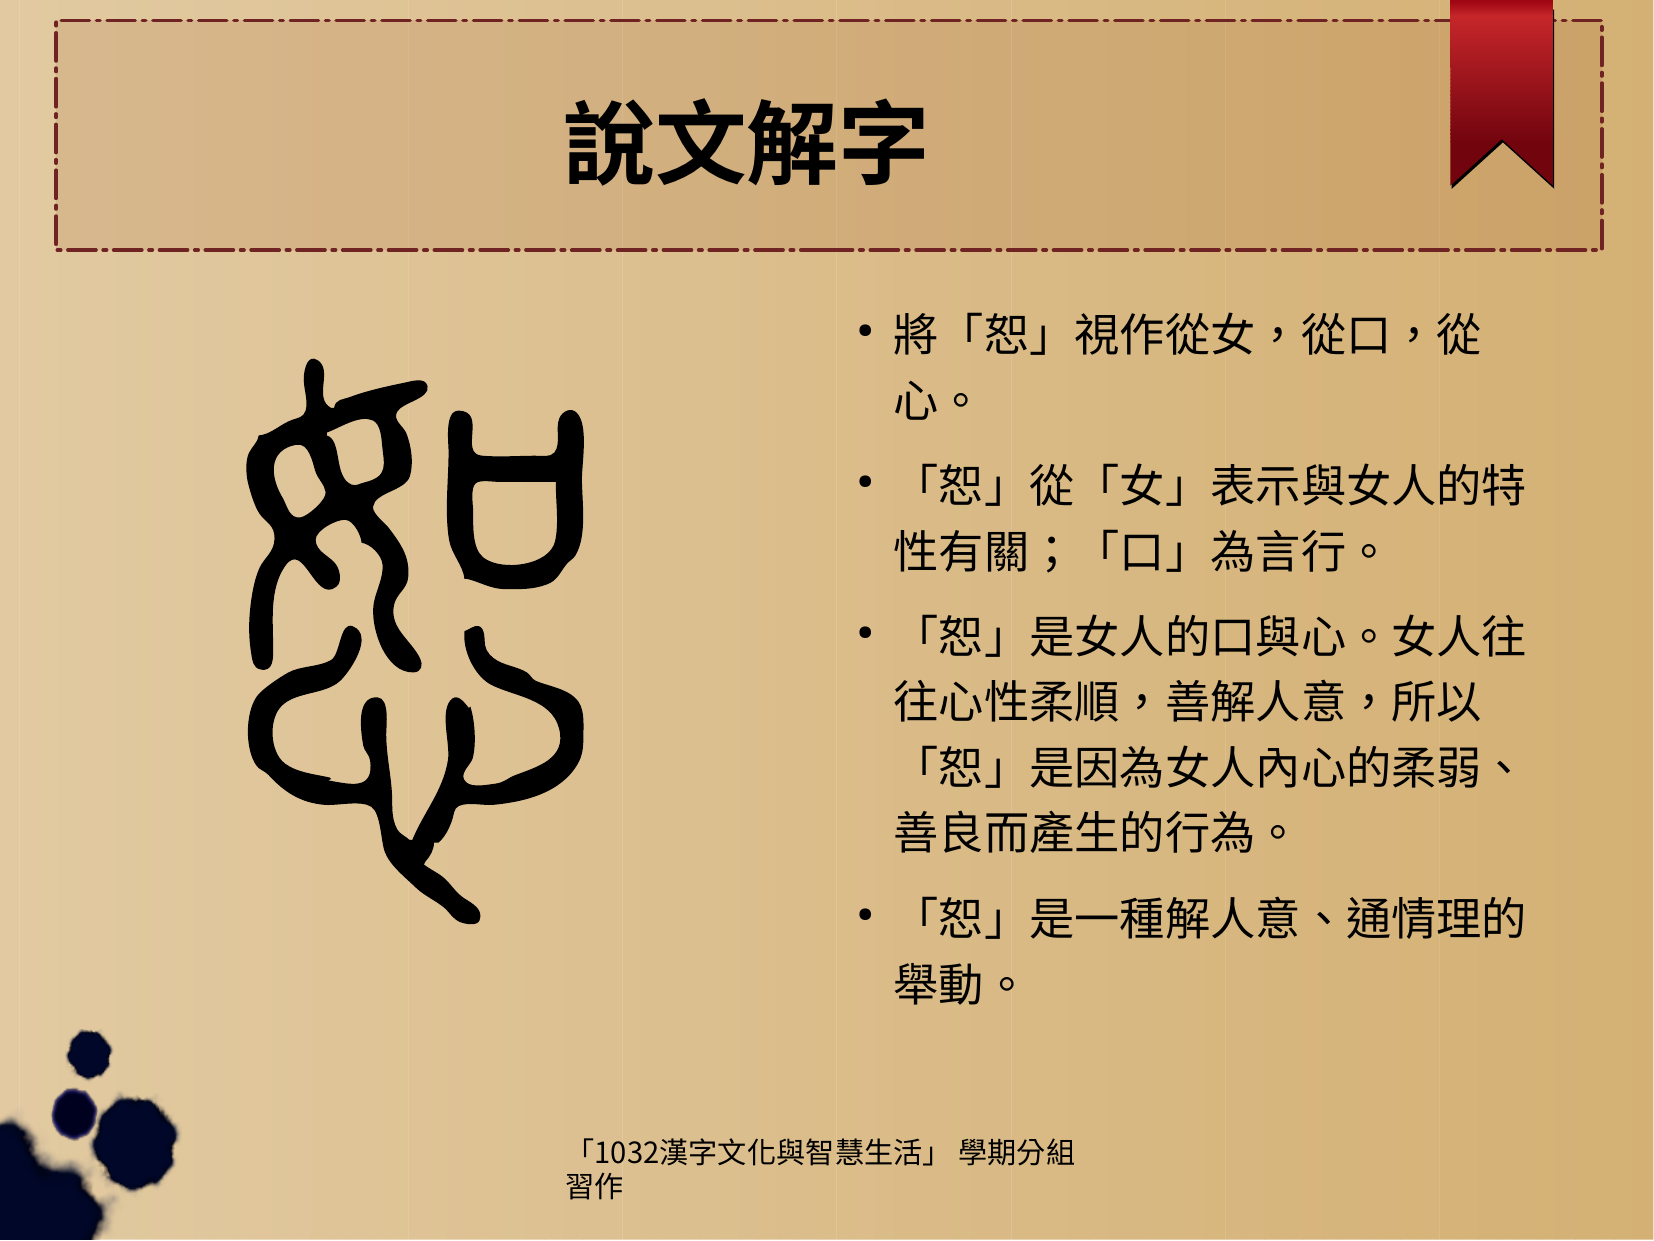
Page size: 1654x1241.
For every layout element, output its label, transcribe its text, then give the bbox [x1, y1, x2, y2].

picture [82, 331, 809, 986]
title 說文解字 [82, 47, 1412, 229]
list 將「恕」視作從女，從口，從心。 「恕」從「女」表示與女人的特性有關；「口」為言行。 「恕」是女人的口與心。女人往往心性柔順，善解人意，所以「恕」是因為女人內心的柔弱、善良而產生的行為。 「恕」是一種解人意、通情理的舉動。 [845, 299, 1572, 1019]
